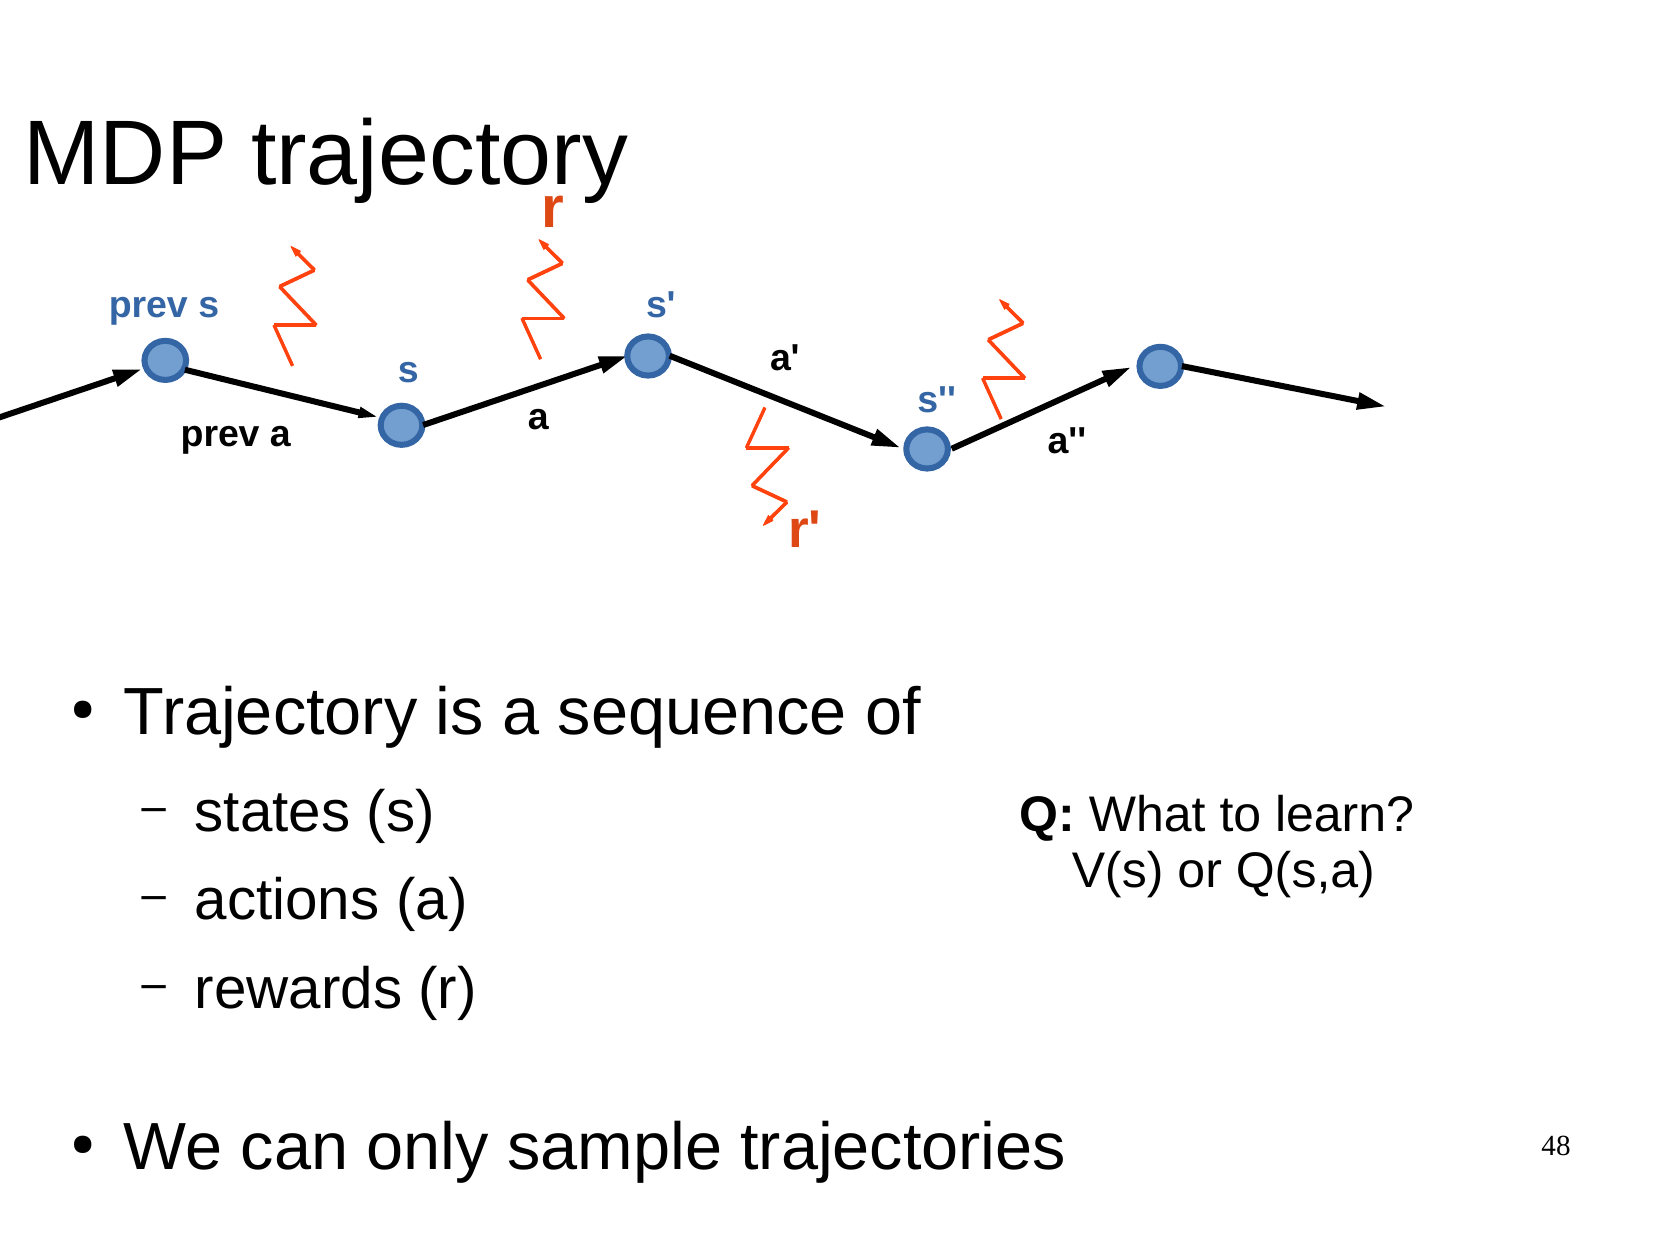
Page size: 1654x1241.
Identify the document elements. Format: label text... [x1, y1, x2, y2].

text_box a'' [1029, 408, 1105, 472]
text_box [1139, 346, 1181, 386]
text_box a' [752, 326, 818, 390]
text_box s' [628, 273, 694, 336]
text_box [144, 340, 187, 380]
text_box a [510, 385, 567, 449]
text_box r' [641, 488, 842, 576]
text_box [627, 336, 669, 376]
text_box s'' [899, 367, 975, 431]
text_box s [380, 338, 437, 401]
text_box prev a [162, 402, 309, 466]
text_box r [381, 164, 582, 251]
list Trajectory is a sequence of states (s) actions (a) rewards (r) We can only sample trajectories [53, 674, 1542, 1241]
text_box [380, 405, 423, 445]
text_box prev s [90, 273, 237, 336]
text_box Q: What to learn? V(s) or Q(s,a) [1004, 778, 1444, 1019]
text_box [906, 429, 948, 469]
title MDP trajectory [23, 49, 1512, 257]
